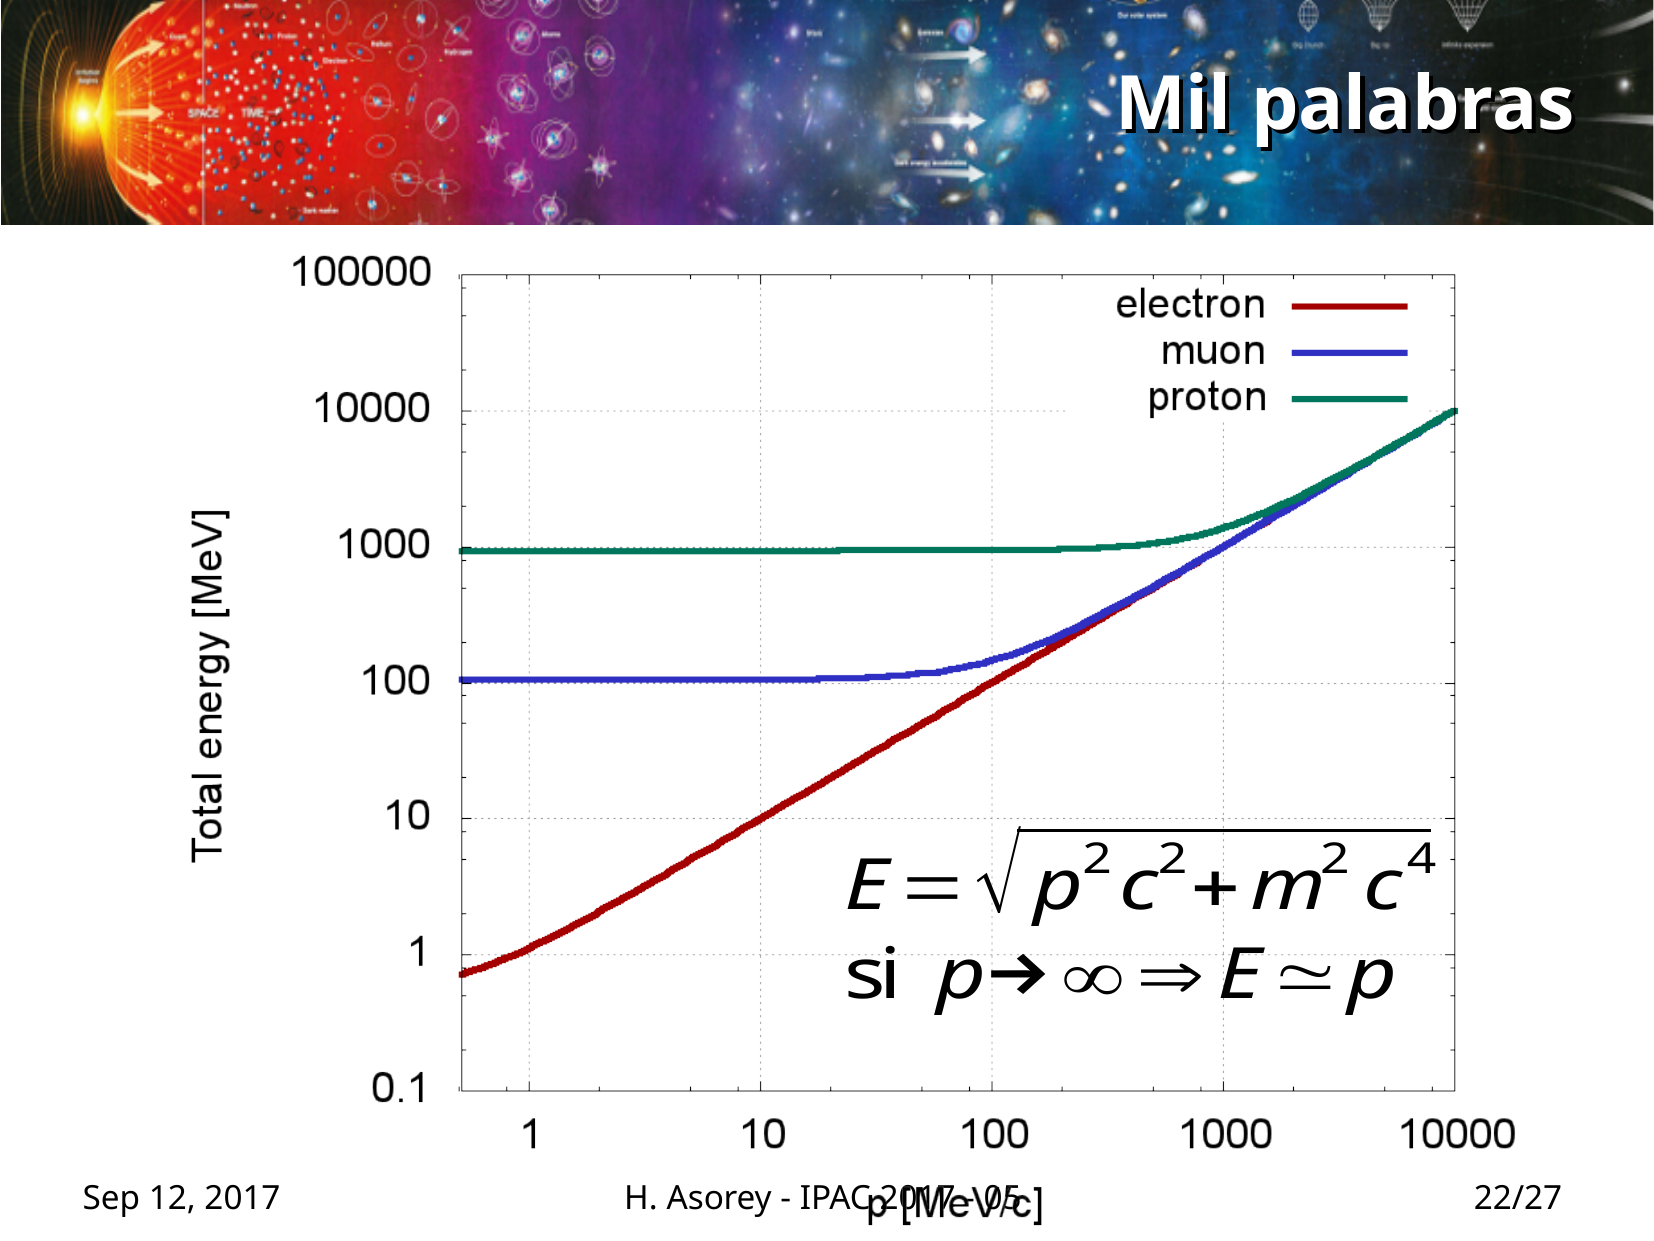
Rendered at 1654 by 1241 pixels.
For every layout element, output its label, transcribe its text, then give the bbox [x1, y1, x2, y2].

chart [822, 825, 1456, 1018]
title Mil palabras [86, 49, 1575, 151]
picture [1, 0, 1654, 1240]
